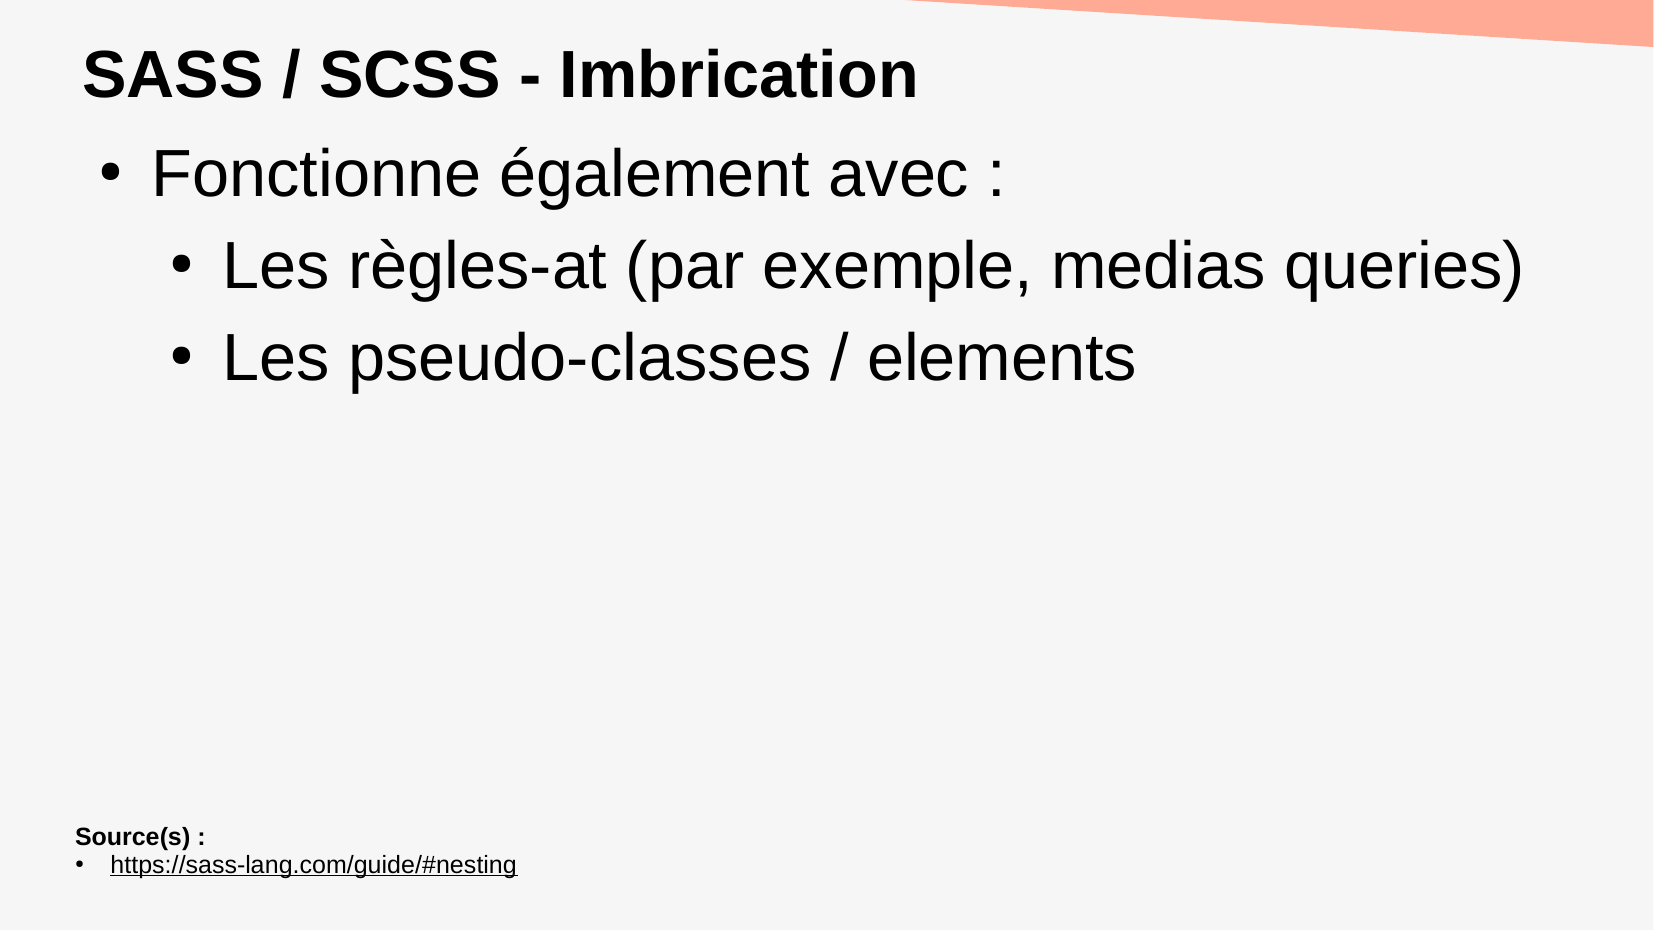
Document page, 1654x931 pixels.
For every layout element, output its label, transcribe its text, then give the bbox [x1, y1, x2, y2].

list Fonctionne également avec : Les règles-at (par exemple, medias queries) Les pseudo-classes / elements [80, 135, 1620, 816]
text_box [904, 0, 1654, 48]
title SASS / SCSS - Imbrication [82, 37, 1571, 114]
text_box Source(s) : https://sass-lang.com/guide/#nesting [60, 815, 1546, 929]
